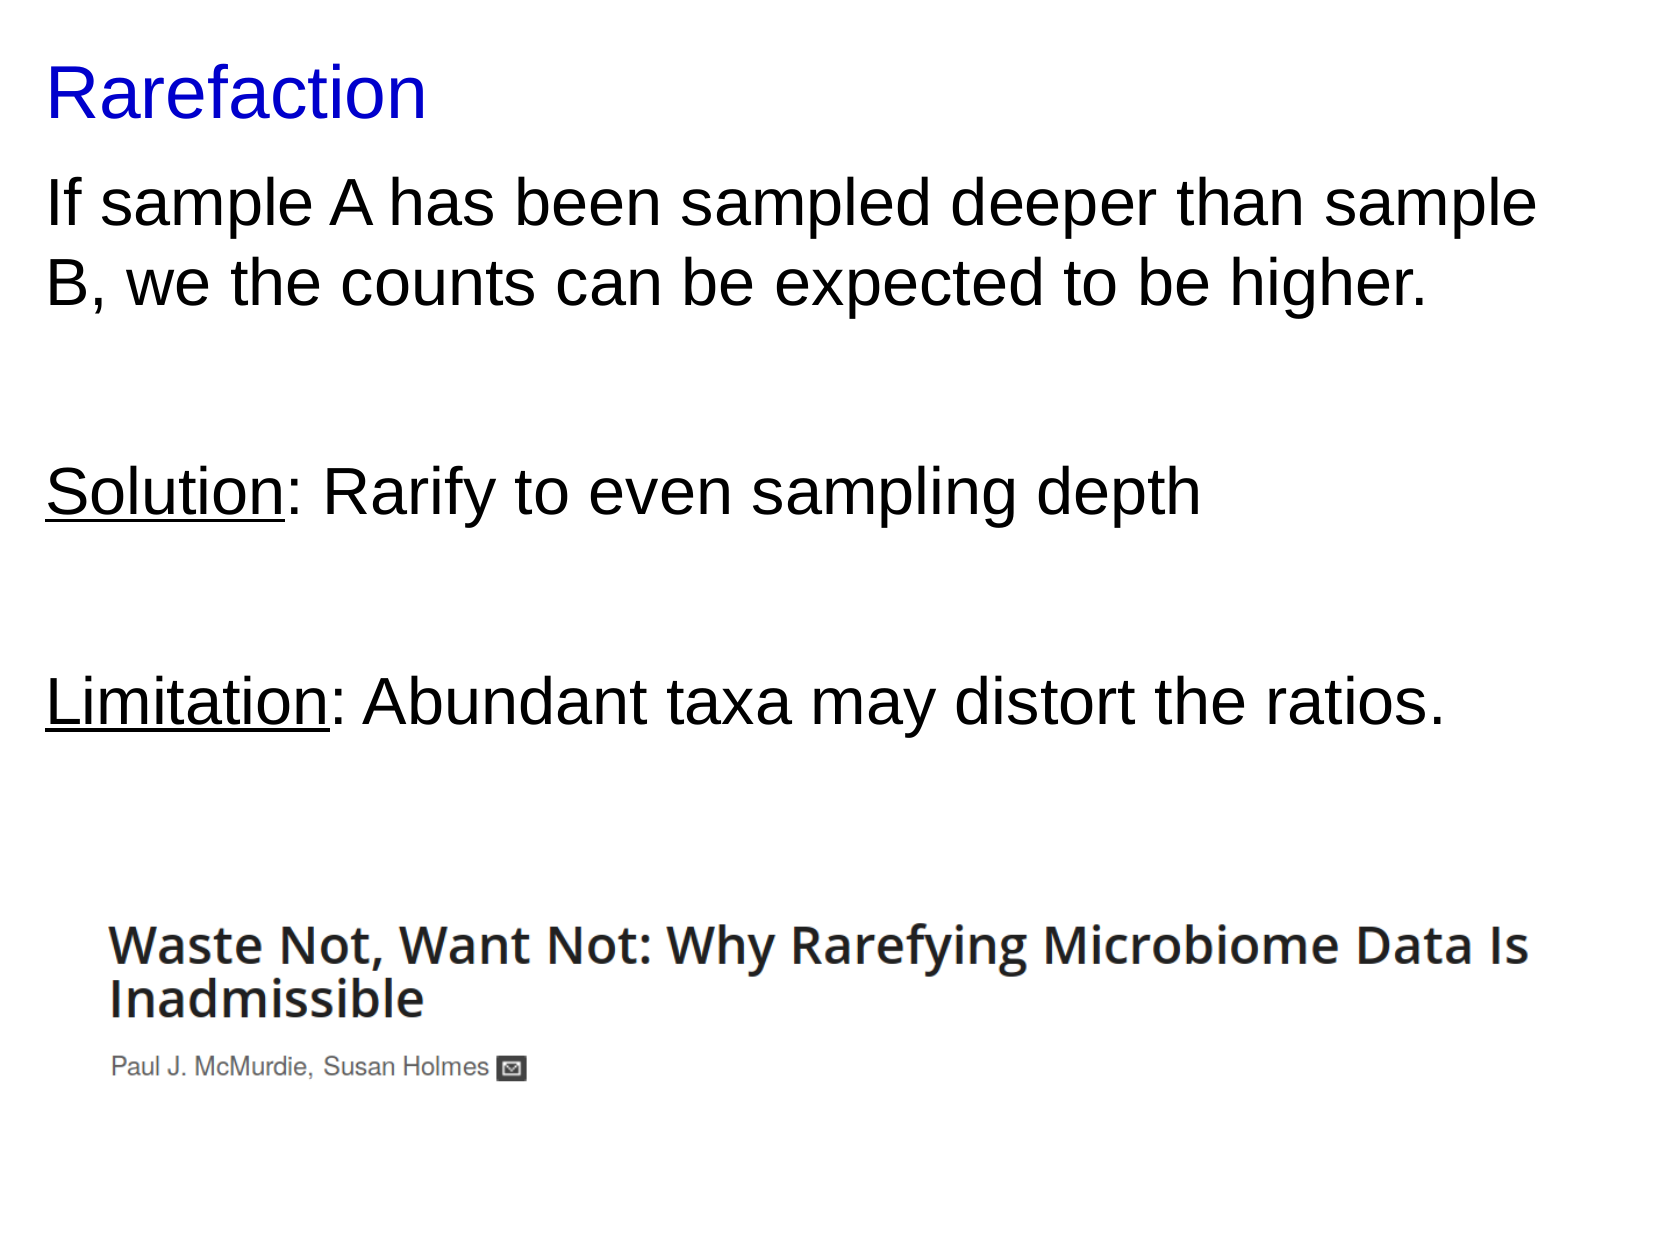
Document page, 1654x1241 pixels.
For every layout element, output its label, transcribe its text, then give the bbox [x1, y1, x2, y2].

picture [95, 882, 1550, 1106]
text_box Rarefaction If sample A has been sampled deeper than sample B, we the counts can be expected to be higher. Solution: Rarify to even sampling depth Limitation: Abundant taxa may distort the ratios. [31, 37, 1631, 912]
